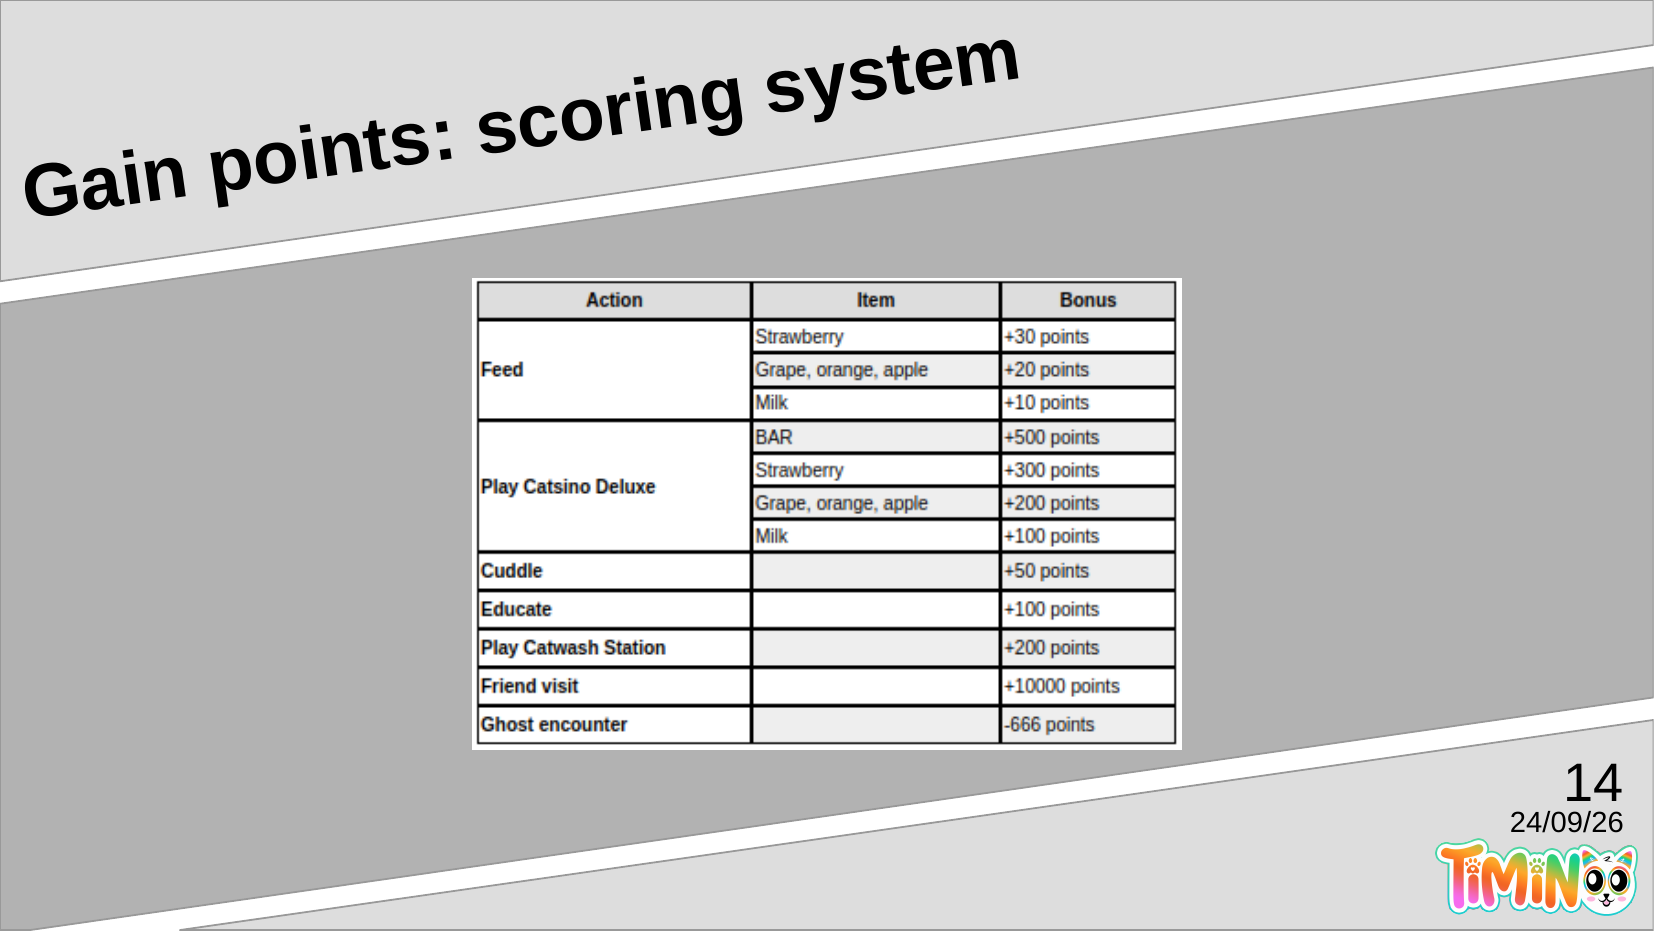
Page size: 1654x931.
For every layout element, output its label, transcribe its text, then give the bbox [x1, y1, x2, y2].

picture [472, 278, 1182, 750]
title Gain points: scoring system [11, 0, 1496, 272]
picture [1435, 838, 1638, 916]
